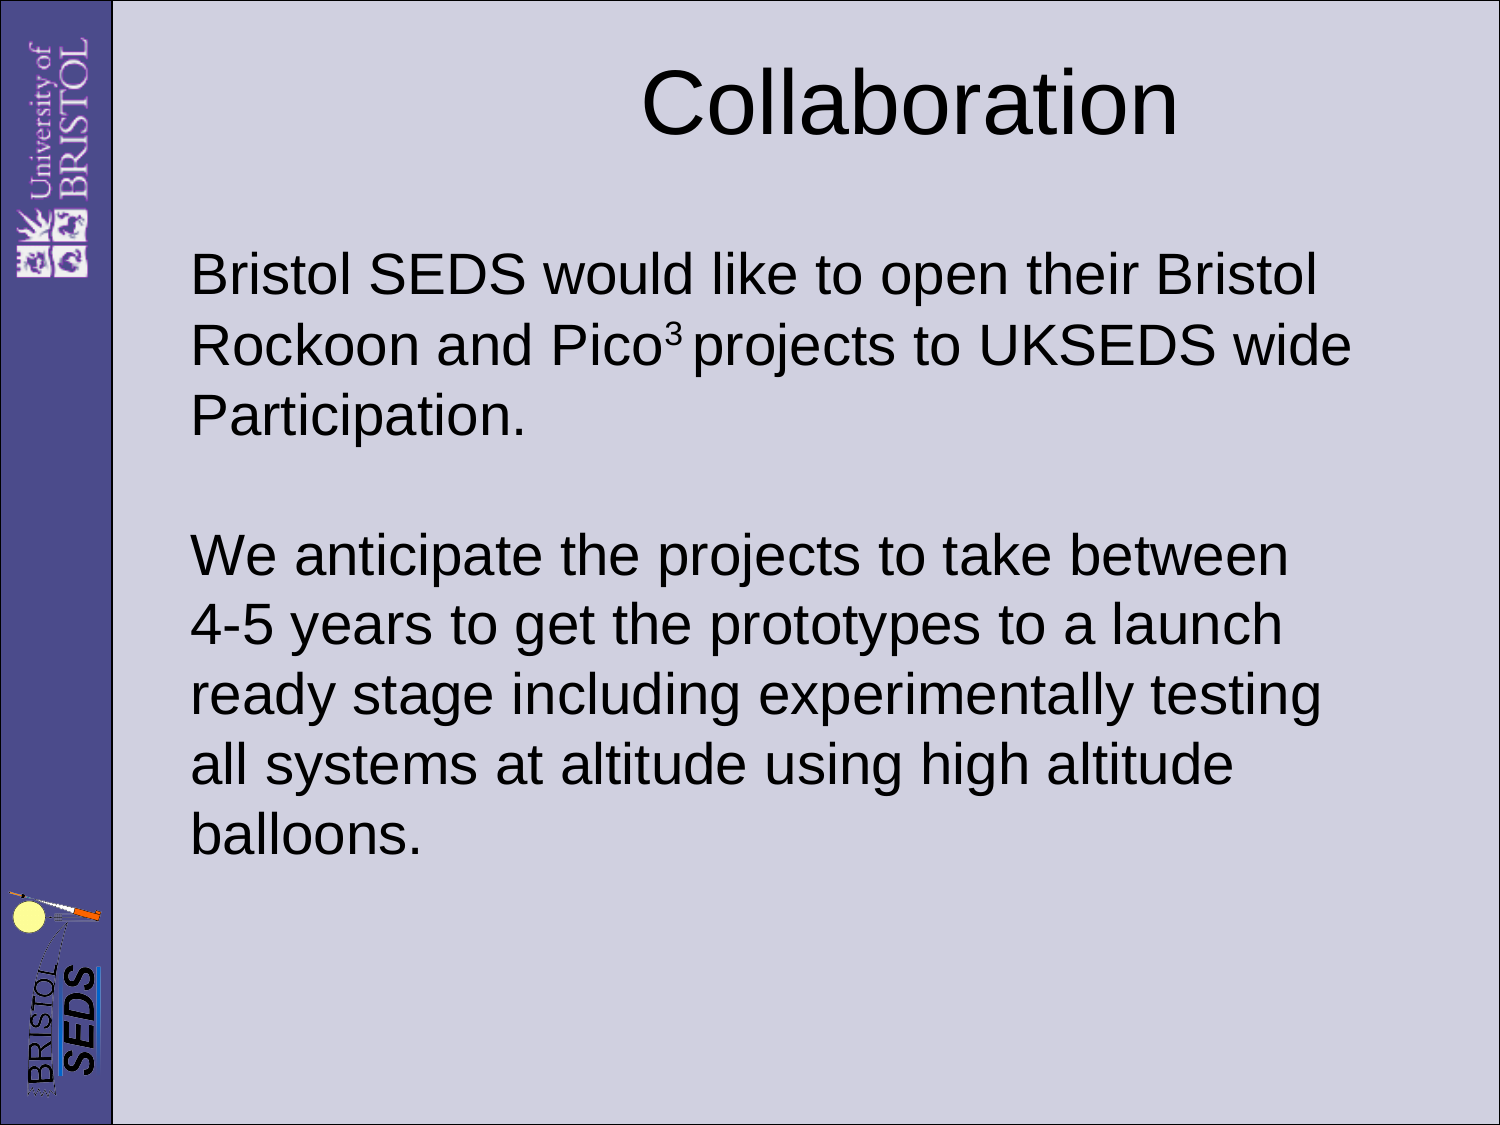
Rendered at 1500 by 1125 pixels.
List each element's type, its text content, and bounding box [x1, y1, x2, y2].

picture [0, 0, 113, 315]
text_box Collaboration [626, 35, 981, 191]
text_box Bristol SEDS would like to open their Bristol Rockoon and Pico3 projects to UKSEDS wide Participation. We anticipate the projects to take between 4-5 years to get the prototypes to a launch ready stage including experimentally testing all systems at altitude using high altitude balloons. [159, 229, 1489, 1064]
picture [5, 888, 103, 1099]
